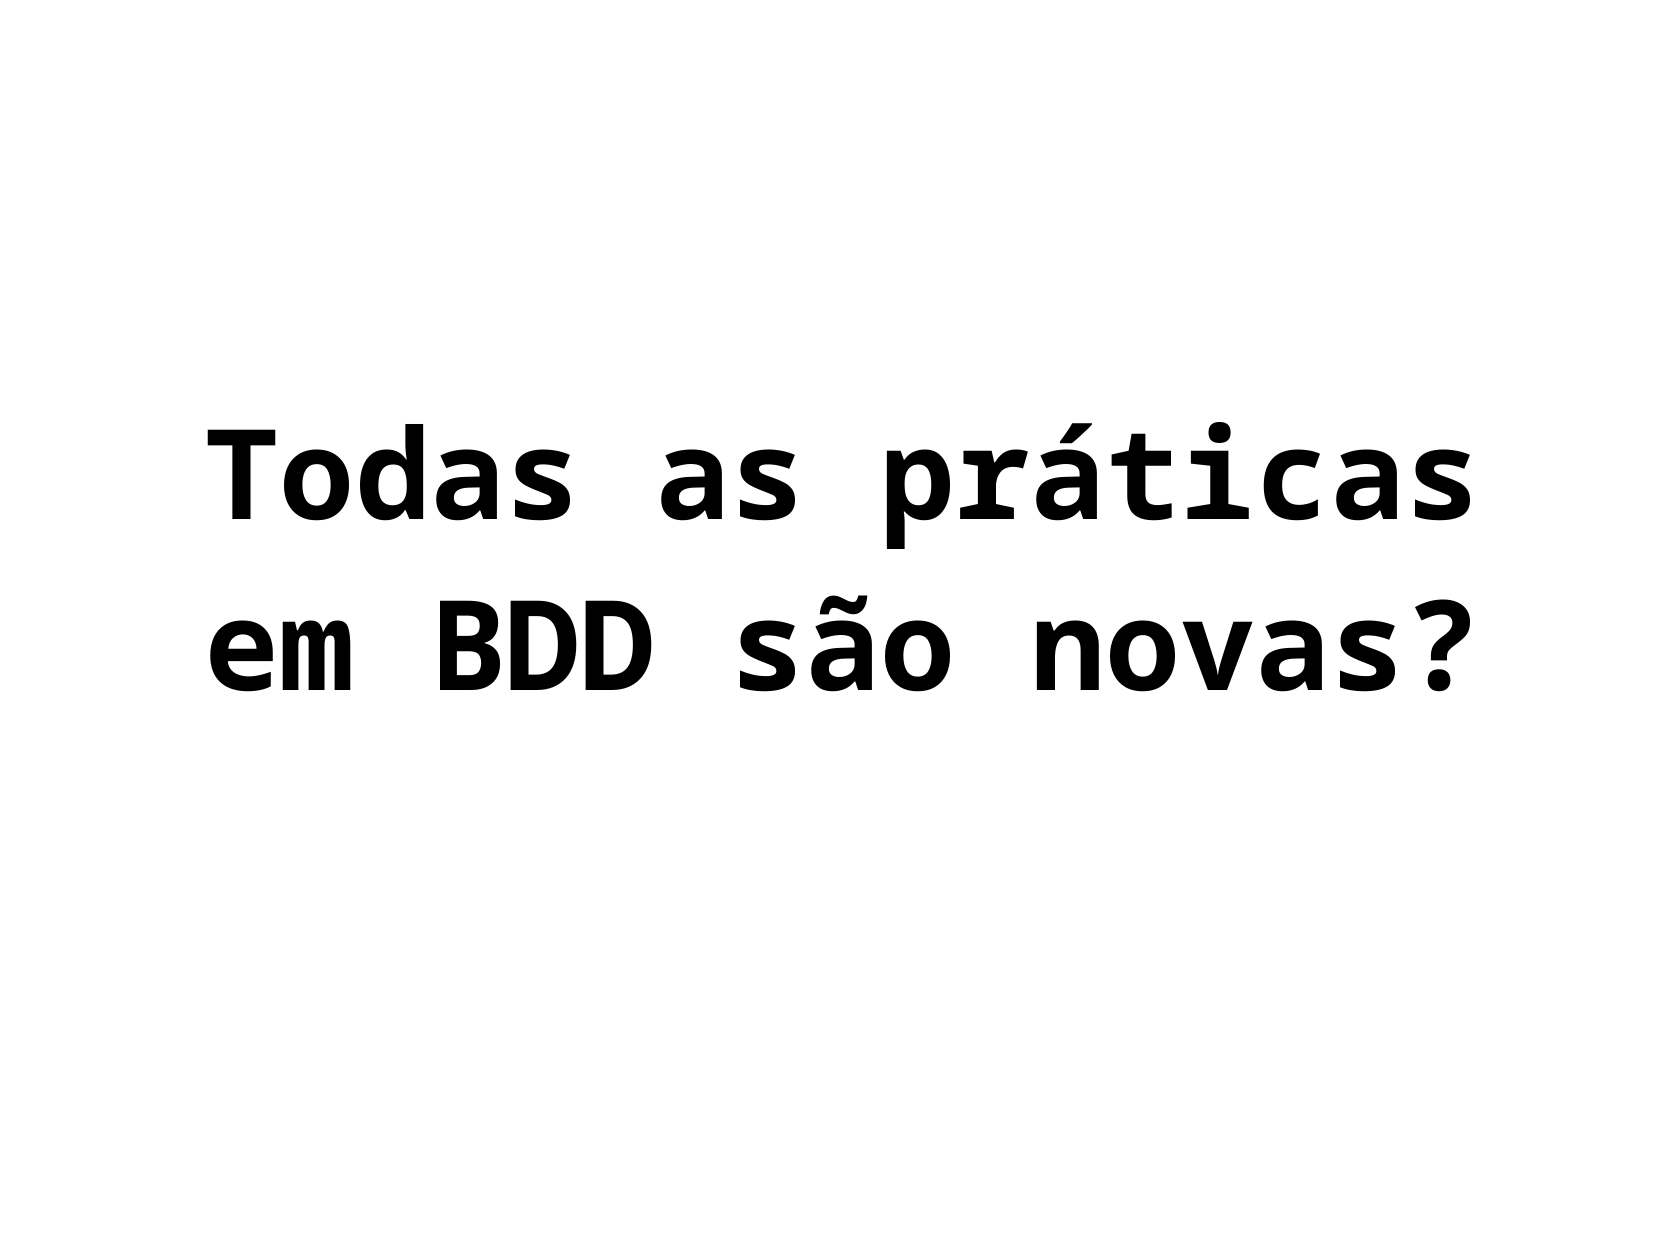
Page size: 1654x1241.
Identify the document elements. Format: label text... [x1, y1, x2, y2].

text_box Todas as práticas em BDD são novas? [92, 378, 1593, 867]
